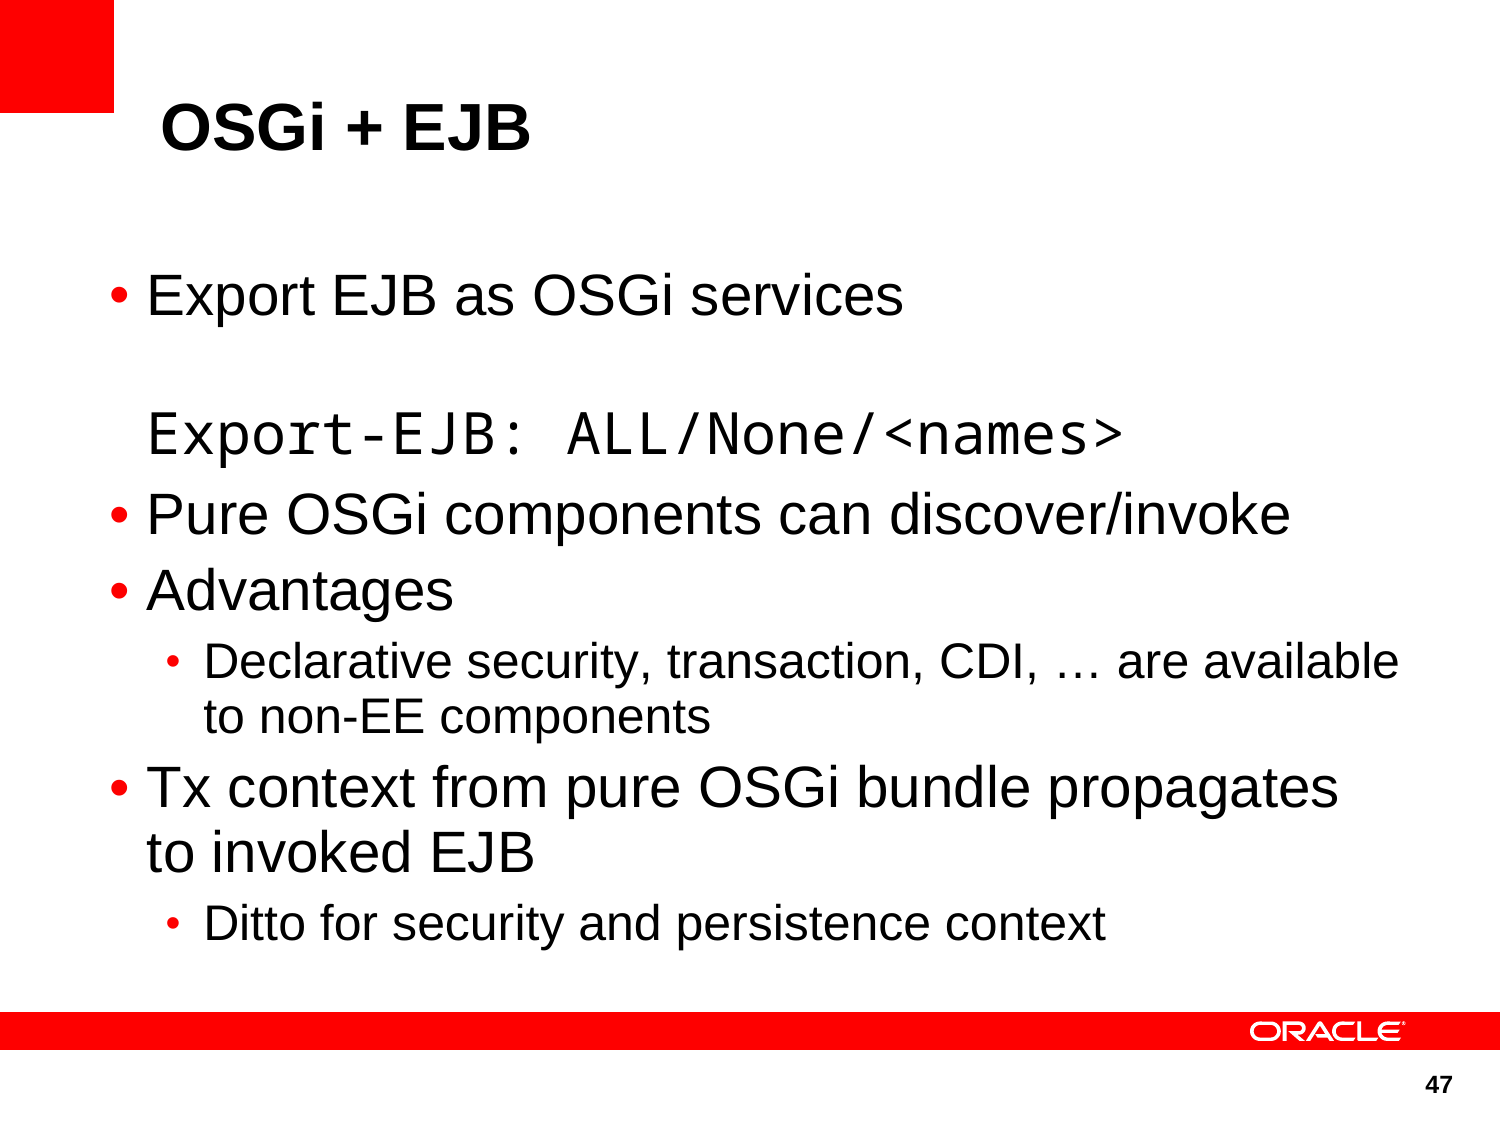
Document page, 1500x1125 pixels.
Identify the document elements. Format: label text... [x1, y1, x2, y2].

picture [0, 0, 114, 113]
title OSGi + EJB [145, 42, 1390, 213]
picture [0, 1012, 1500, 1050]
list Export EJB as OSGi services Export-EJB: ALL/None/<names> Pure OSGi components can discover/invoke Advantages Declarative security, transaction, CDI, … are available to non-EE components Tx context from pure OSGi bundle propagates to invoked EJB Ditto for security and persistence context [53, 262, 1406, 1006]
